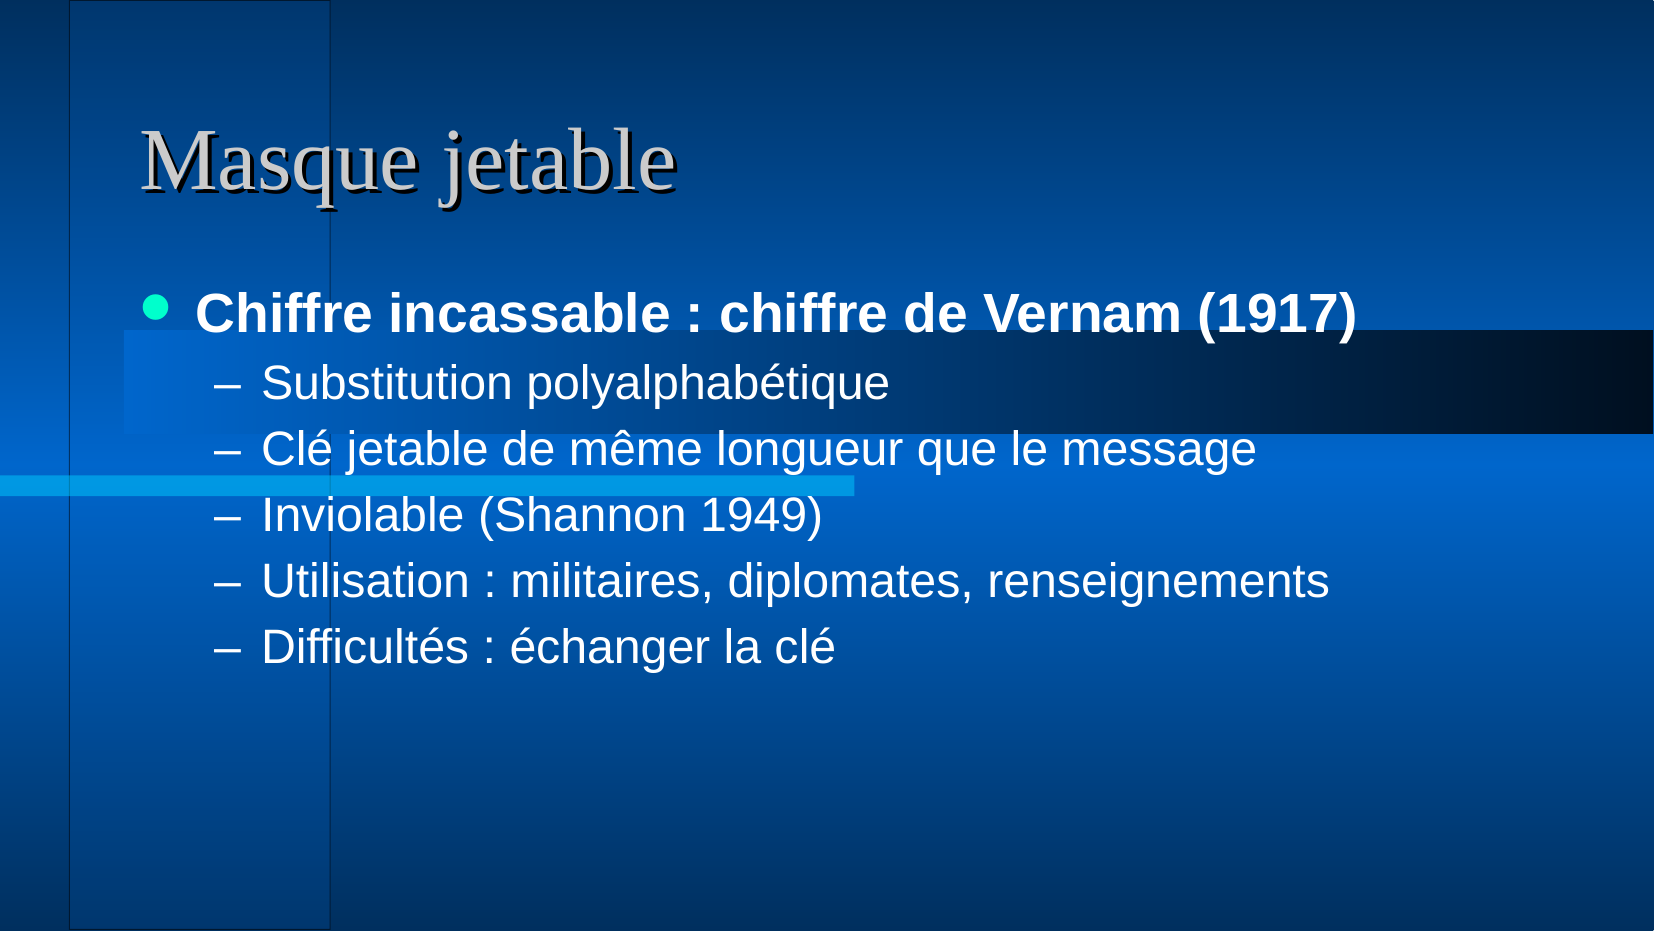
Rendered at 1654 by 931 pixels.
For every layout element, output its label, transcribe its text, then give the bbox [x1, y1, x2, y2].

title Masque jetable [124, 82, 1530, 238]
list Chiffre incassable : chiffre de Vernam (1917) Substitution polyalphabétique Clé jetable de même longueur que le message Inviolable (Shannon 1949) Utilisation : militaires, diplomates, renseignements Difficultés : échanger la clé [124, 274, 1530, 833]
